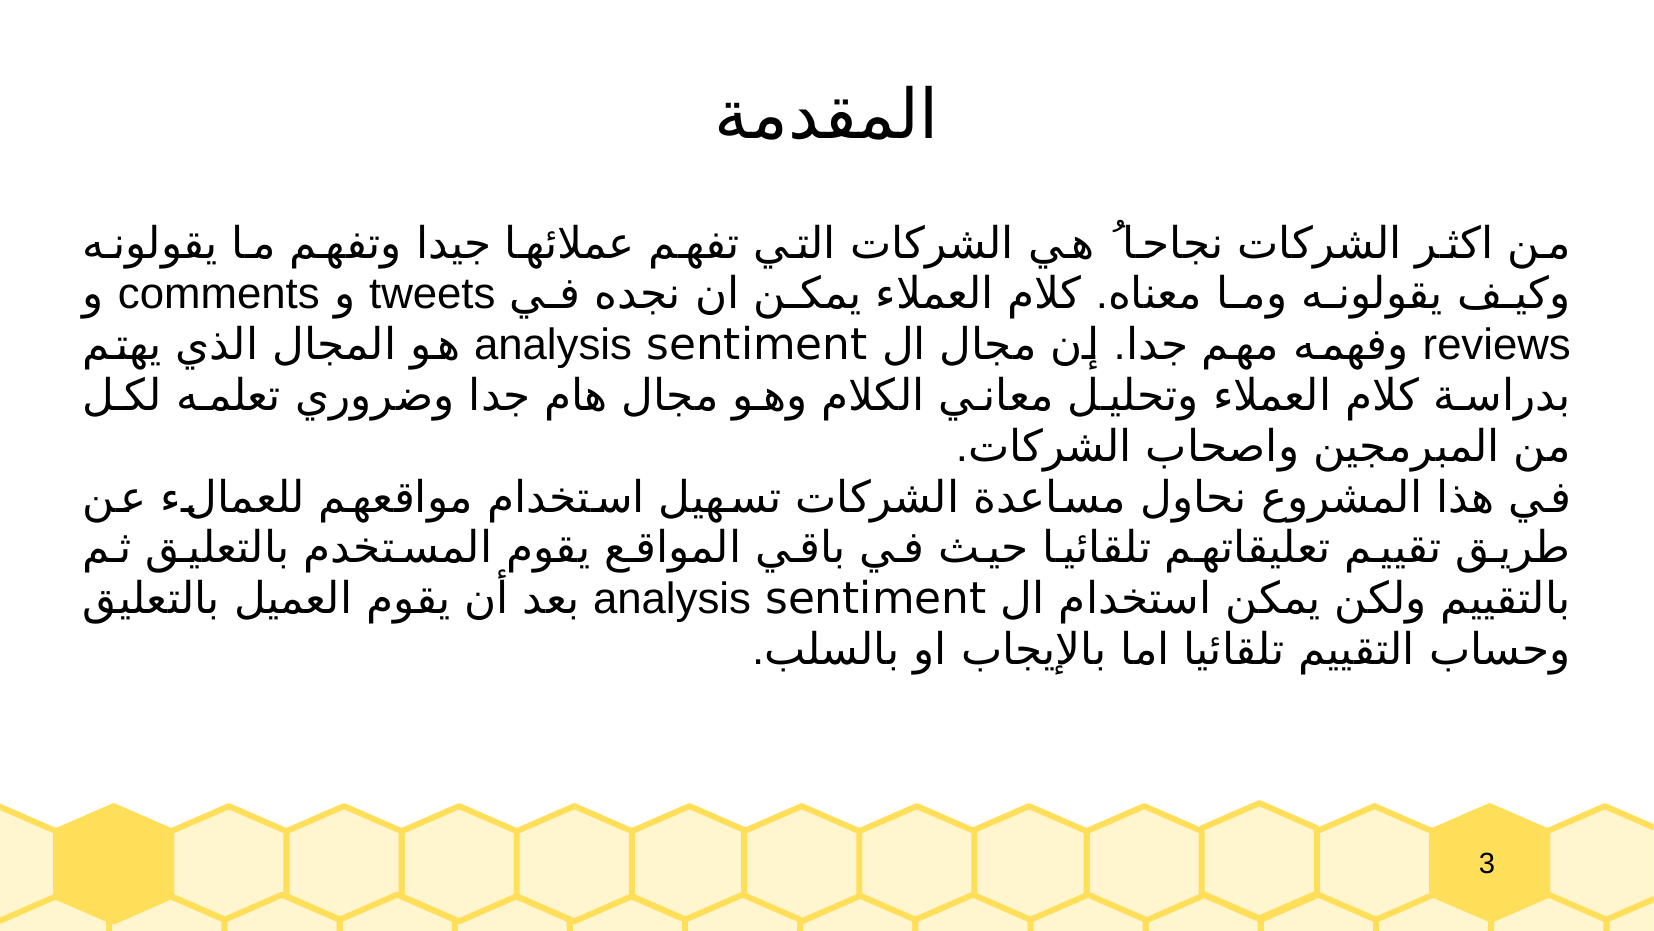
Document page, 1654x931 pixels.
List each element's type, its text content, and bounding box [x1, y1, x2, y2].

title المقدمة [82, 37, 1571, 193]
subtitle ‫من‬ ‫اكثر‬ ‫الشركات‬ ‫نجاحا‬ ‫ُ‬ ‫هي‬ ‫الشركات‬ ‫التي‬ ‫تفهم‬ ‫عملائها‬ ‫جيدا‬ ‫وتفهم‬ ‫ما‬ ‫يقولونه‬ ‫وكيف‬ ‫يقولونه‬ ‫وما‬ ‫معناه‪.‬‬ كلام ‬‫العملاء‬ ‫يمكن‬ ان‬ ‫نجده‬ ‫في‬ ‫‪tweets‬‬ ‫و‬ ‫‪comments‬‬ ‫و‬ ‫‪reviews‬‬‬ ‫وفهمه‬ مهم‬ ‫جدا‪.‬‬ ‫إن‬ ‫مجال‬ ‫ال‬ ‫‪analysis‬‬ ‫‪sentiment‬‬ ‫هو‬ ‫المجال‬ ‫الذي‬ ‫يهتم‬ ‫بدراسة‬ ‫كلام‬ ‫العملاء‬ ‫وتحليل‬ ‫معاني‬ الكلام ‬‫وهو‬ ‫مجال‬ ‫هام‬ ‫جدا‬ ‫وضروري‬ ‫تعلمه‬ ‫لكل‬ ‫من‬ ‫المبرمجين‬ ‫واصحاب‬ ‫الشركات‪. ‬في‬ ‫هذا‬ ‫المشروع‬ ‫نحاول‬ مساعدة‬‫ الشركات‬ ‫تسهيل‬ ‫استخدام‬ ‫مواقعهم‬ ‫للعمالء‬ ‫عن‬ ‫طريق‬ ‫تقييم‬ ‫تعليقاتهم‬ ‫تلقائيا‬ ‫حيث‬ ‫في‬ ‫باقي‬ ‫المواقع‬ يقوم‬‫ المستخدم‬ ‫بالتعليق‬ ‫ثم‬ ‫بالتقييم‬ ‫ولكن‬ ‫يمكن‬ ‫استخدام‬ ‫ال‬ ‫‪analysis‬‬ ‫‪sentiment‬‬ ‫بعد‬ ‫أن‬ ‫يقوم‬ ‫العميل‬ بالتعليق‬ ‫وحساب‬ ‫التقييم‬ ‫تلقائيا‬ ‫اما‬ ‫بالإيجاب‬ ‫او‬ ‫بالسلب‪.‬‬ [82, 217, 1571, 758]
